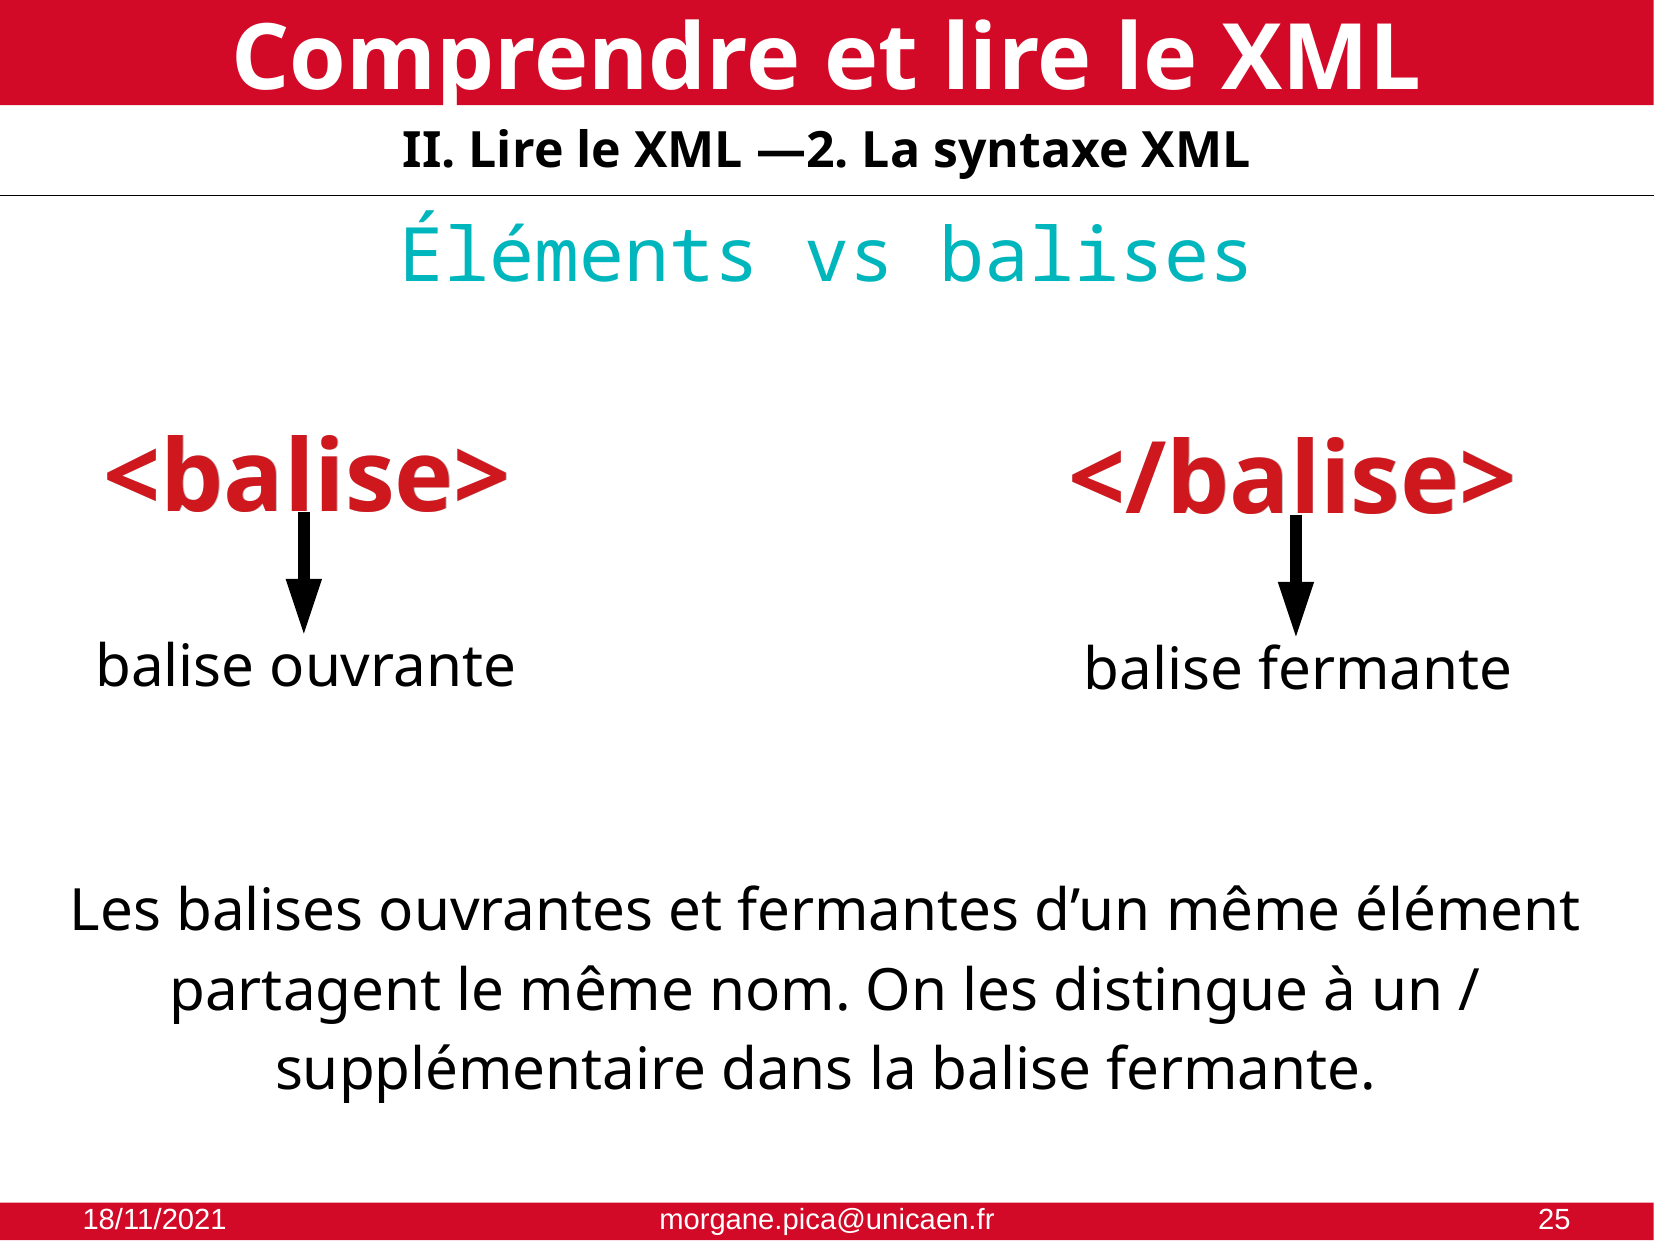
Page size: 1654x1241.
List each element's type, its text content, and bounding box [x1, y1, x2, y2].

text_box </balise> [1050, 398, 1536, 530]
text_box balise ouvrante [57, 616, 554, 721]
text_box balise fermante [1049, 619, 1546, 724]
title Comprendre et lire le XML [0, 0, 1654, 106]
text_box <balise> [80, 396, 534, 524]
text_box Les balises ouvrantes et fermantes d’un même élément partagent le même nom. On les distingue à un / supplémentaire dans la balise fermante. [38, 861, 1612, 1098]
title II. Lire le XML —2. La syntaxe XML [0, 106, 1654, 191]
text_box Éléments vs balises [161, 193, 1493, 284]
